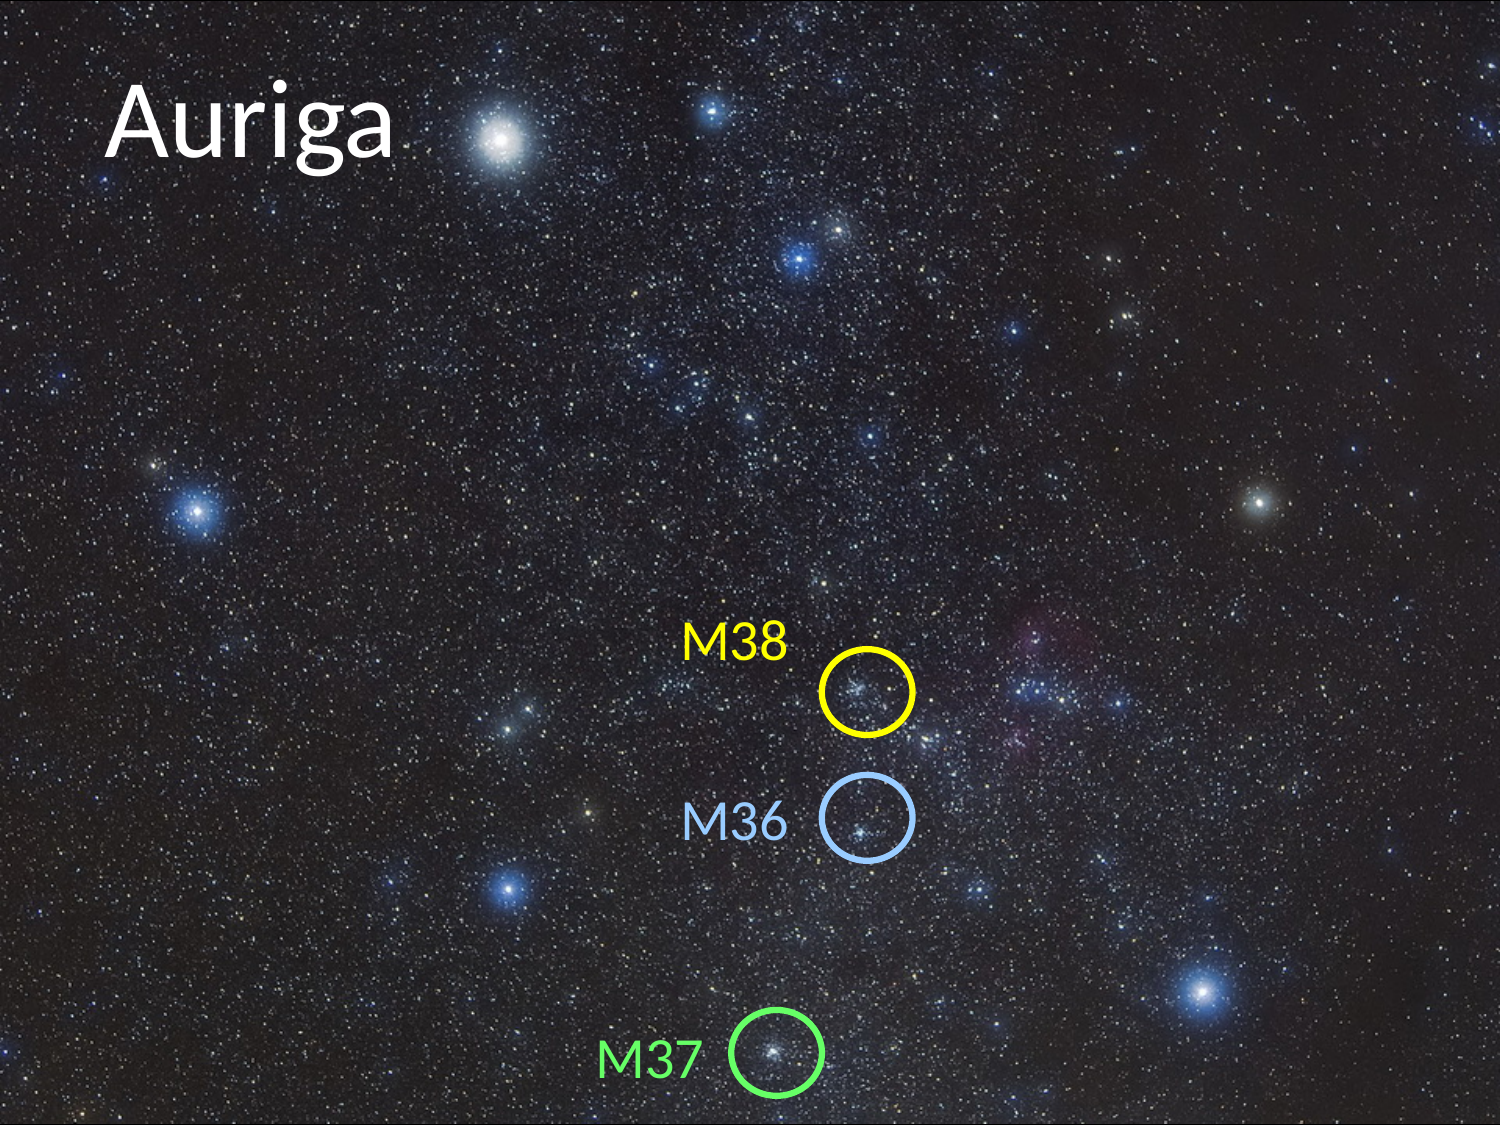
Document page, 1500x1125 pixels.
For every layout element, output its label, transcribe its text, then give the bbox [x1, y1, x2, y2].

text_box Auriga [89, 37, 1465, 189]
text_box M38 [646, 594, 822, 681]
picture [0, 1, 1500, 1124]
text_box M37 [562, 1012, 738, 1099]
text_box M36 [646, 774, 822, 861]
